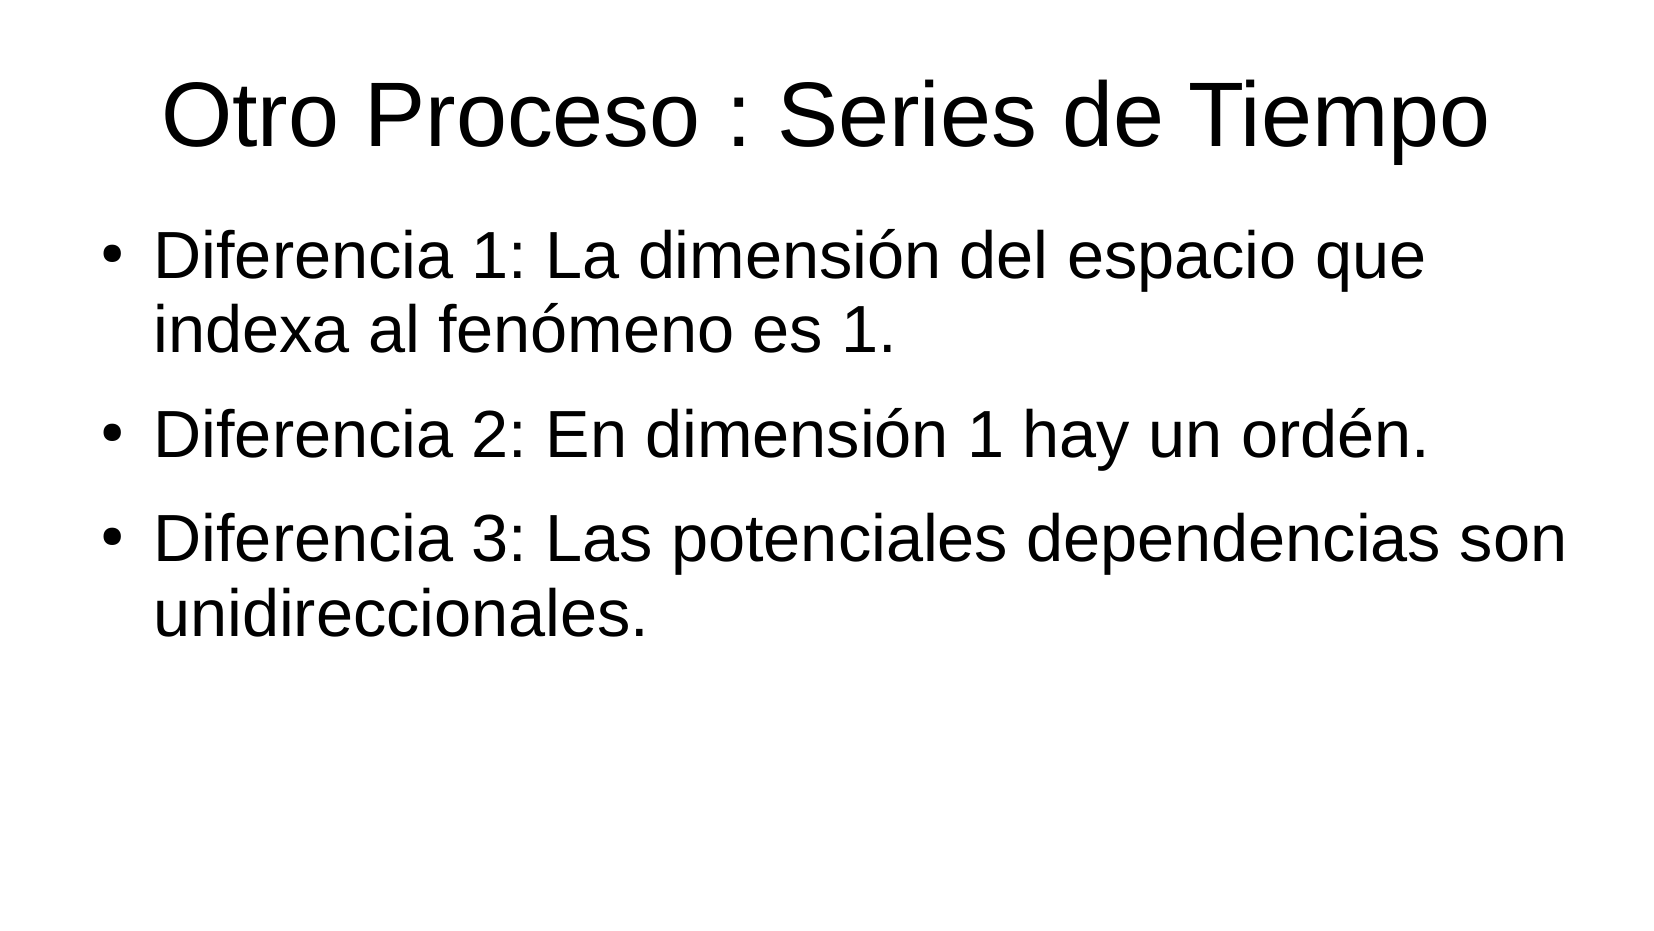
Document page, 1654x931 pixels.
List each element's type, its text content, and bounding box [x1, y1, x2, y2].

list Diferencia 1: La dimensión del espacio que indexa al fenómeno es 1. Diferencia 2: En dimensión 1 hay un ordén. Diferencia 3: Las potenciales dependencias son unidireccionales. [82, 217, 1571, 758]
title Otro Proceso : Series de Tiempo [82, 37, 1571, 193]
